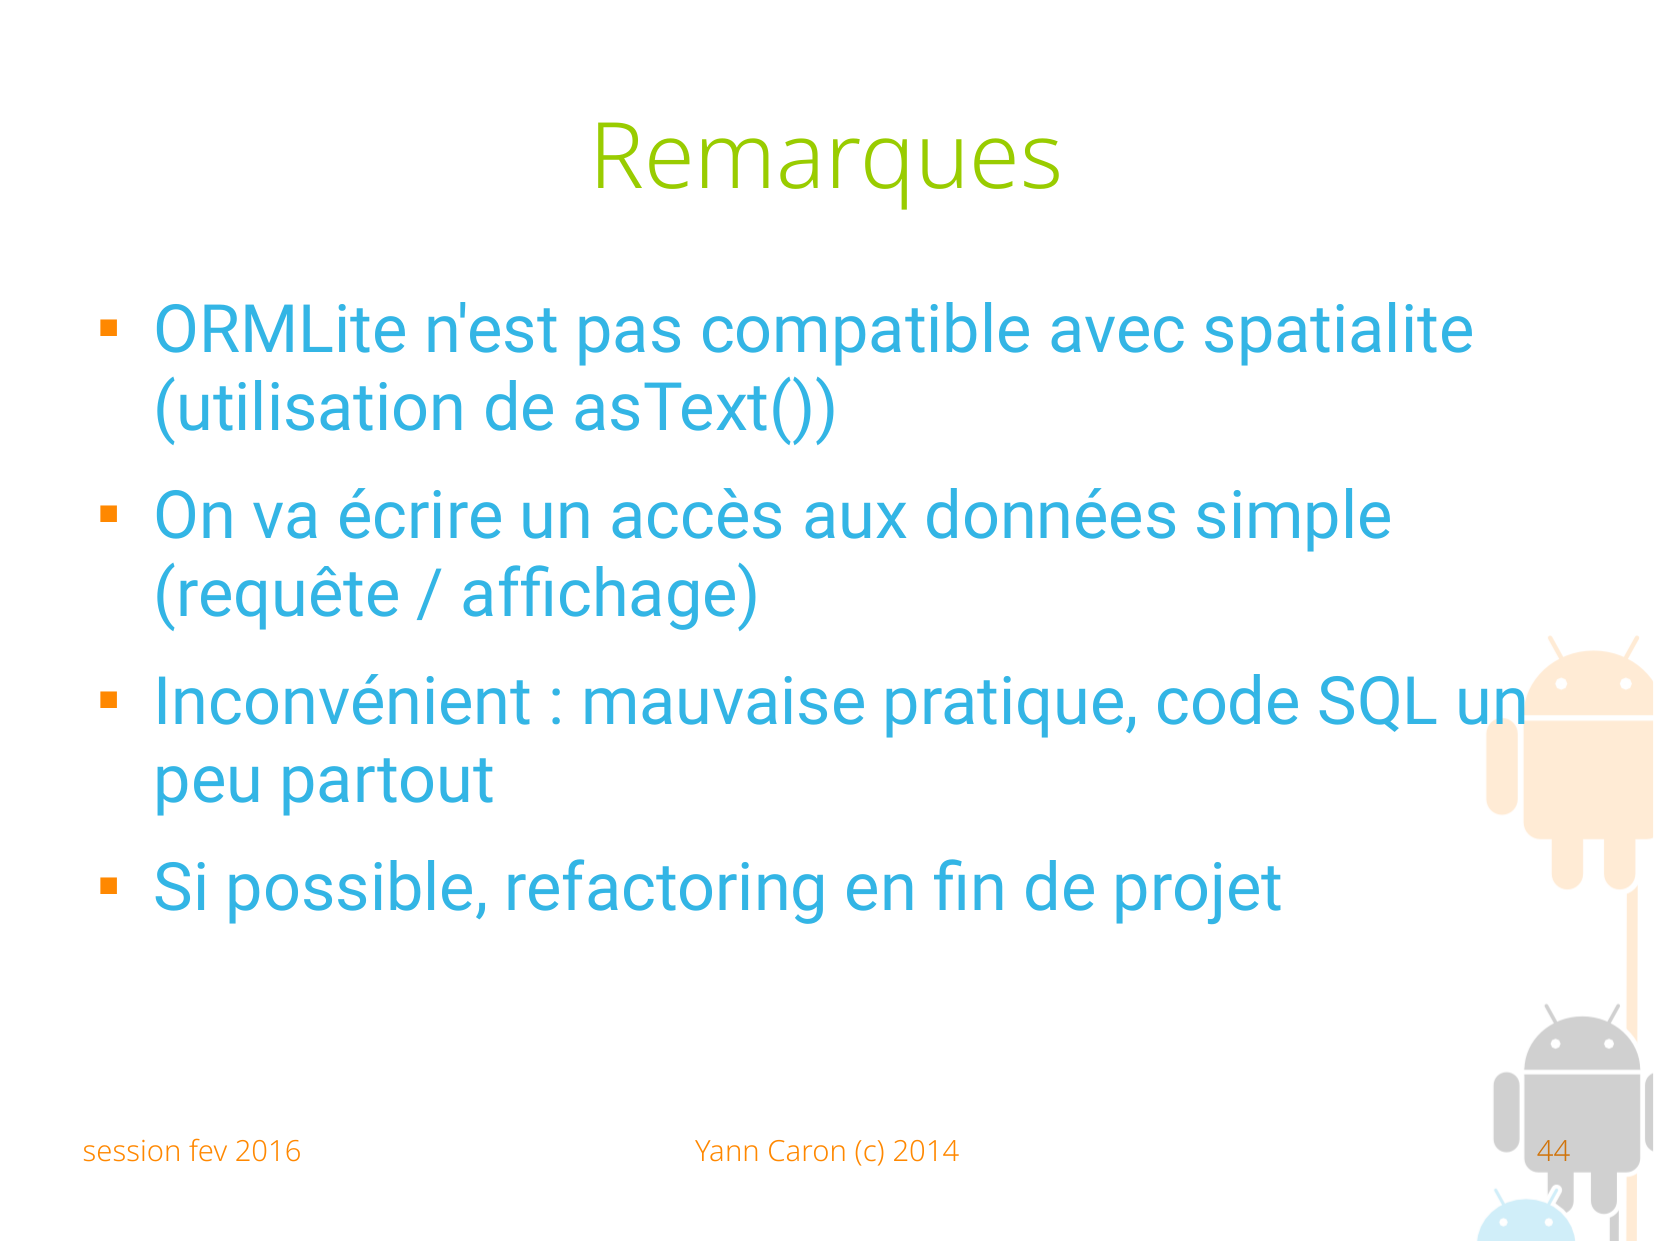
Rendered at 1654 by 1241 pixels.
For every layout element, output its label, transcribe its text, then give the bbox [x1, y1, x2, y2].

picture [240, 423, 1654, 1241]
title Remarques [82, 49, 1571, 257]
list ORMLite n'est pas compatible avec spatialite (utilisation de asText()) On va écrire un accès aux données simple (requête / affichage) Inconvénient : mauvaise pratique, code SQL un peu partout Si possible, refactoring en fin de projet [82, 290, 1571, 1010]
